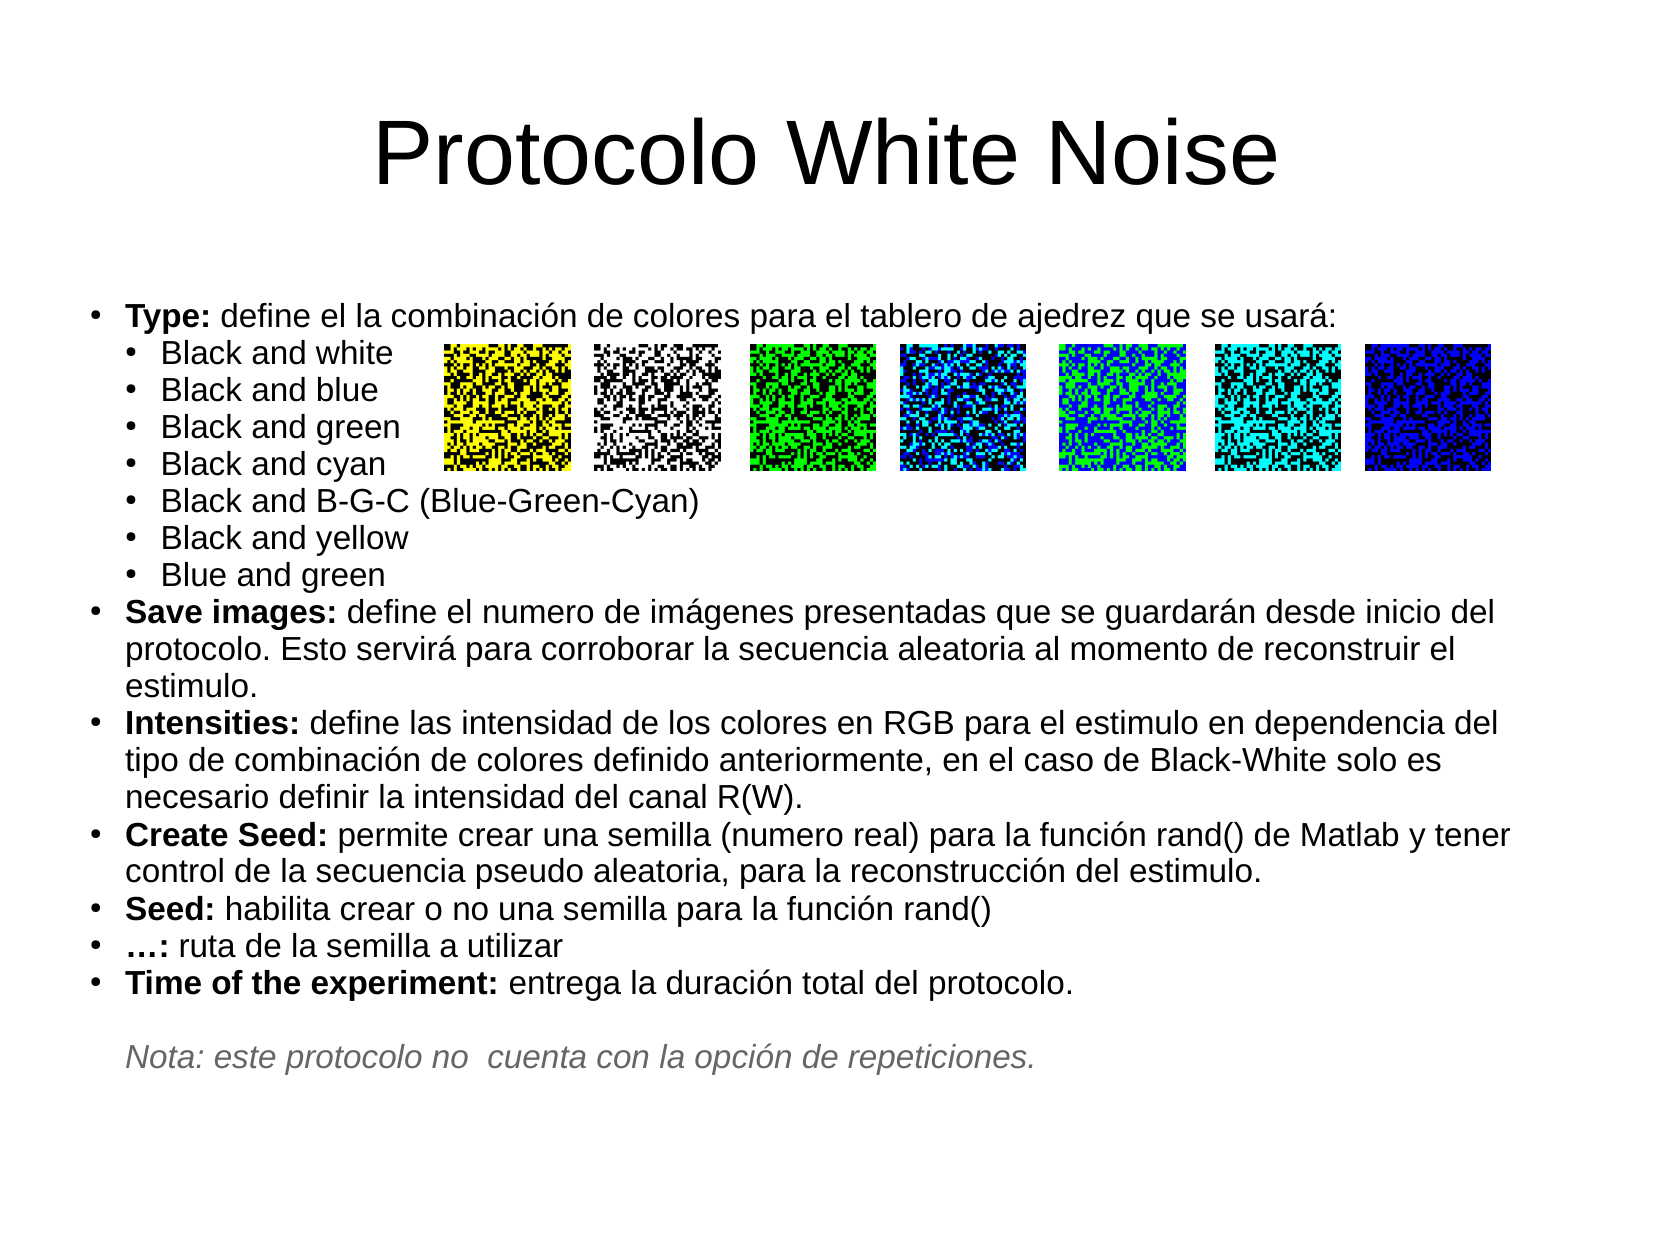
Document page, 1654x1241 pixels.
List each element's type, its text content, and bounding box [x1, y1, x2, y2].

picture [750, 344, 876, 471]
picture [900, 344, 1026, 471]
picture [1059, 344, 1186, 471]
title Protocolo White Noise [82, 49, 1571, 257]
picture [1365, 344, 1491, 471]
picture [444, 344, 571, 471]
text_box Type: define el la combinación de colores para el tablero de ajedrez que se usará: Black and white Black and blue Black and green Black and cyan Black and B-G-C (Blue-Green-Cyan) Black and yellow Blue and green Save images: define el numero de imágenes presentadas que se guardarán desde inicio del protocolo. Esto servirá para corroborar la secuencia aleatoria al momento de reconstruir el estimulo. Intensities: define las intensidad de los colores en RGB para el estimulo en dependencia del tipo de combinación de colores definido anteriormente, en el caso de Black-White solo es necesario definir la intensidad del canal R(W). Create Seed: permite crear una semilla (numero real) para la función rand() de Matlab y tener control de la secuencia pseudo aleatoria, para la reconstrucción del estimulo. Seed: habilita crear o no una semilla para la función rand() …: ruta de la semilla a utilizar Time of the experiment: entrega la duración total del protocolo. Nota: este protocolo no cuenta con la opción de repeticiones. [75, 290, 1576, 1093]
picture [1215, 344, 1341, 471]
picture [594, 344, 721, 471]
